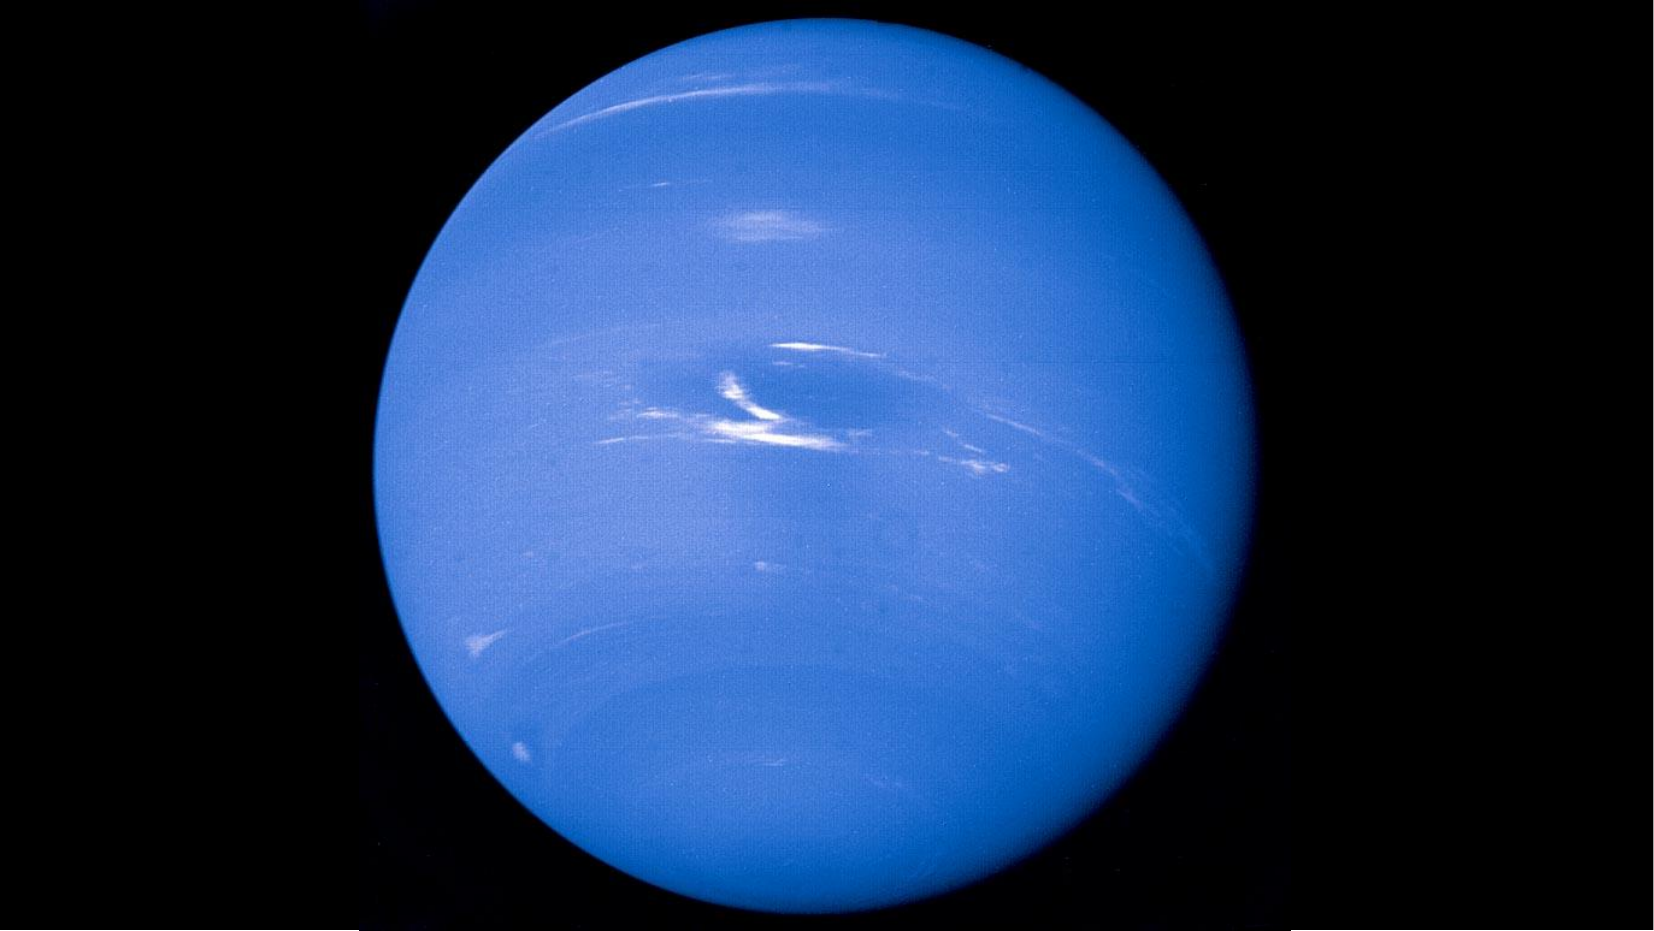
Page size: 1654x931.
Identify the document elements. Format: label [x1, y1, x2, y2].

picture [359, 0, 1291, 931]
